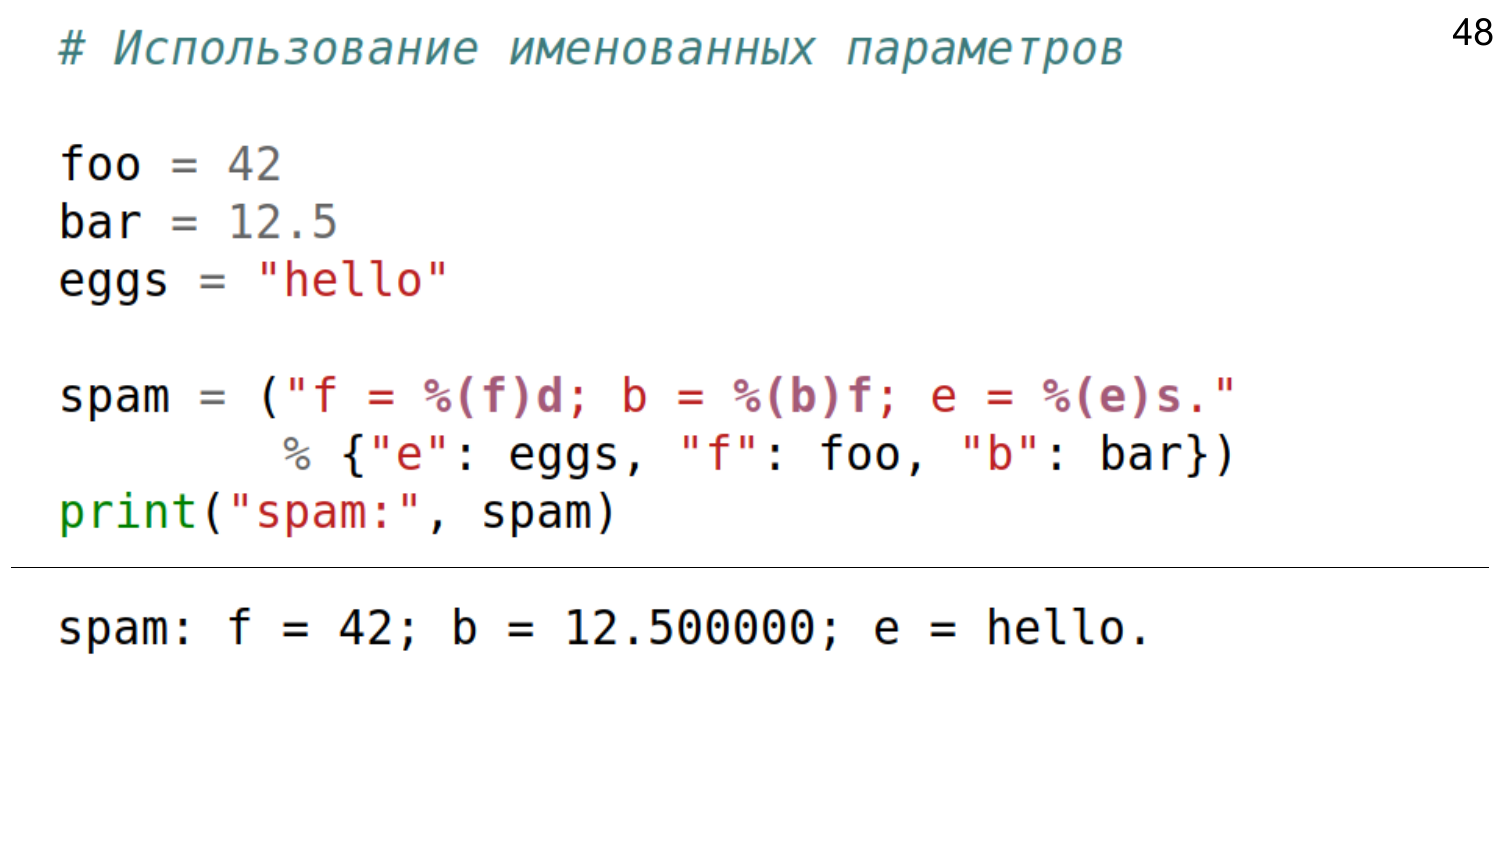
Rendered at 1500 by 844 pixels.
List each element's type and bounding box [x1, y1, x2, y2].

picture [47, 600, 1159, 662]
picture [47, 13, 1255, 550]
